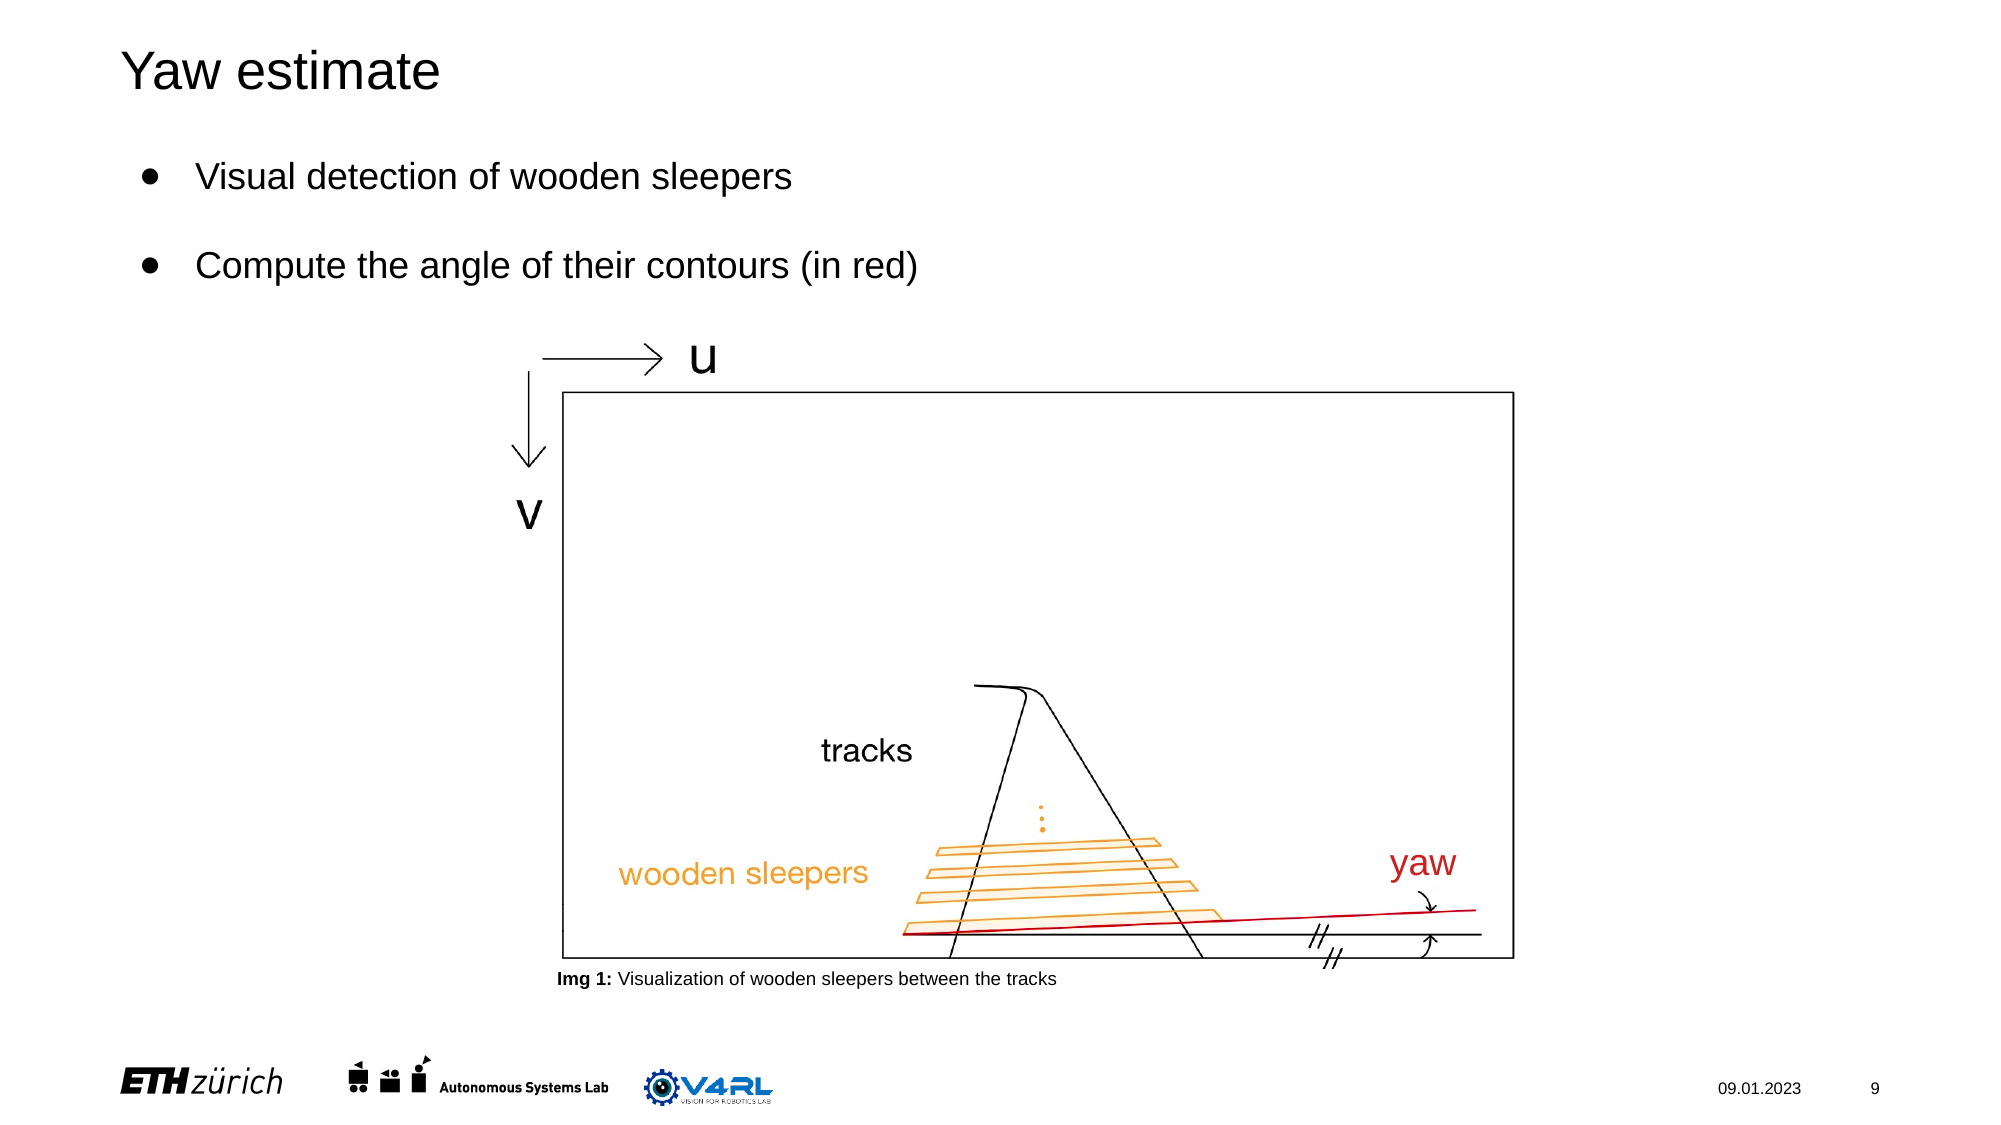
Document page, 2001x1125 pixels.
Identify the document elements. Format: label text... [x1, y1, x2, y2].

title Yaw estimate [120, 42, 1880, 191]
list Visual detection of wooden sleepers Compute the angle of their contours (in red) [120, 129, 1241, 272]
picture [120, 1067, 282, 1094]
text_box yaw [1370, 838, 1477, 886]
picture [644, 1069, 776, 1106]
slide_number <number> [1827, 1069, 1880, 1106]
slide_number 09.01.2023 [1718, 1069, 1819, 1106]
text_box Img 1: Visualization of wooden sleepers between the tracks [542, 969, 1477, 1005]
picture [496, 330, 1524, 969]
